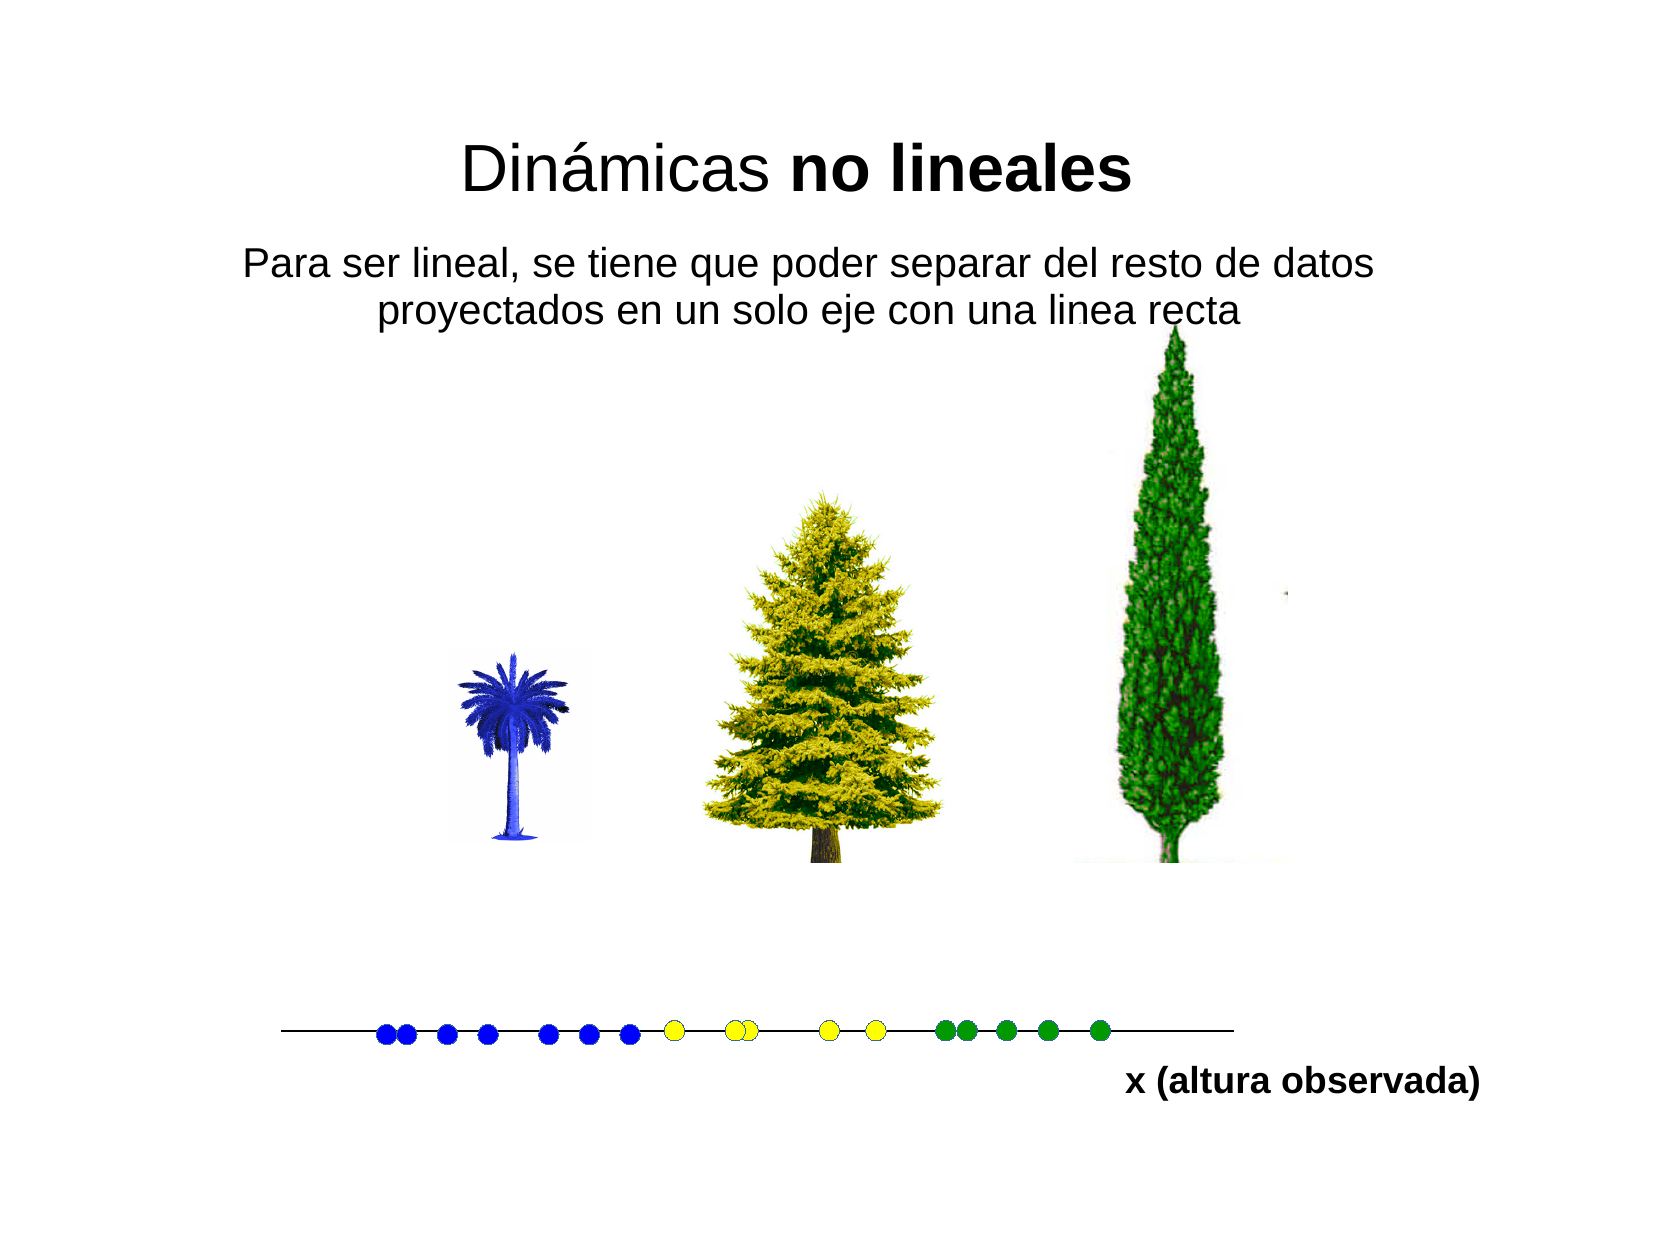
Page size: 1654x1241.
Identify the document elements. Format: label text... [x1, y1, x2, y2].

text_box [477, 1024, 499, 1045]
text_box [1090, 1020, 1111, 1041]
text_box [865, 1020, 887, 1041]
text_box [437, 1024, 458, 1045]
text_box x (altura observada) [1110, 1052, 1571, 1193]
text_box [376, 1024, 418, 1045]
text_box [1038, 1020, 1059, 1041]
text_box [935, 1020, 978, 1041]
picture [448, 649, 591, 842]
text_box [538, 1024, 560, 1045]
text_box [579, 1024, 600, 1045]
text_box [819, 1020, 840, 1041]
text_box [619, 1024, 641, 1045]
title Dinámicas no lineales [366, 76, 1229, 194]
text_box [996, 1020, 1018, 1041]
text_box [664, 1020, 685, 1041]
title Para ser lineal, se tiene que poder separar del resto de datos proyectados en un solo eje con una linea recta [159, 194, 1459, 378]
text_box [725, 1020, 759, 1041]
picture [685, 482, 957, 863]
picture [1074, 378, 1288, 863]
